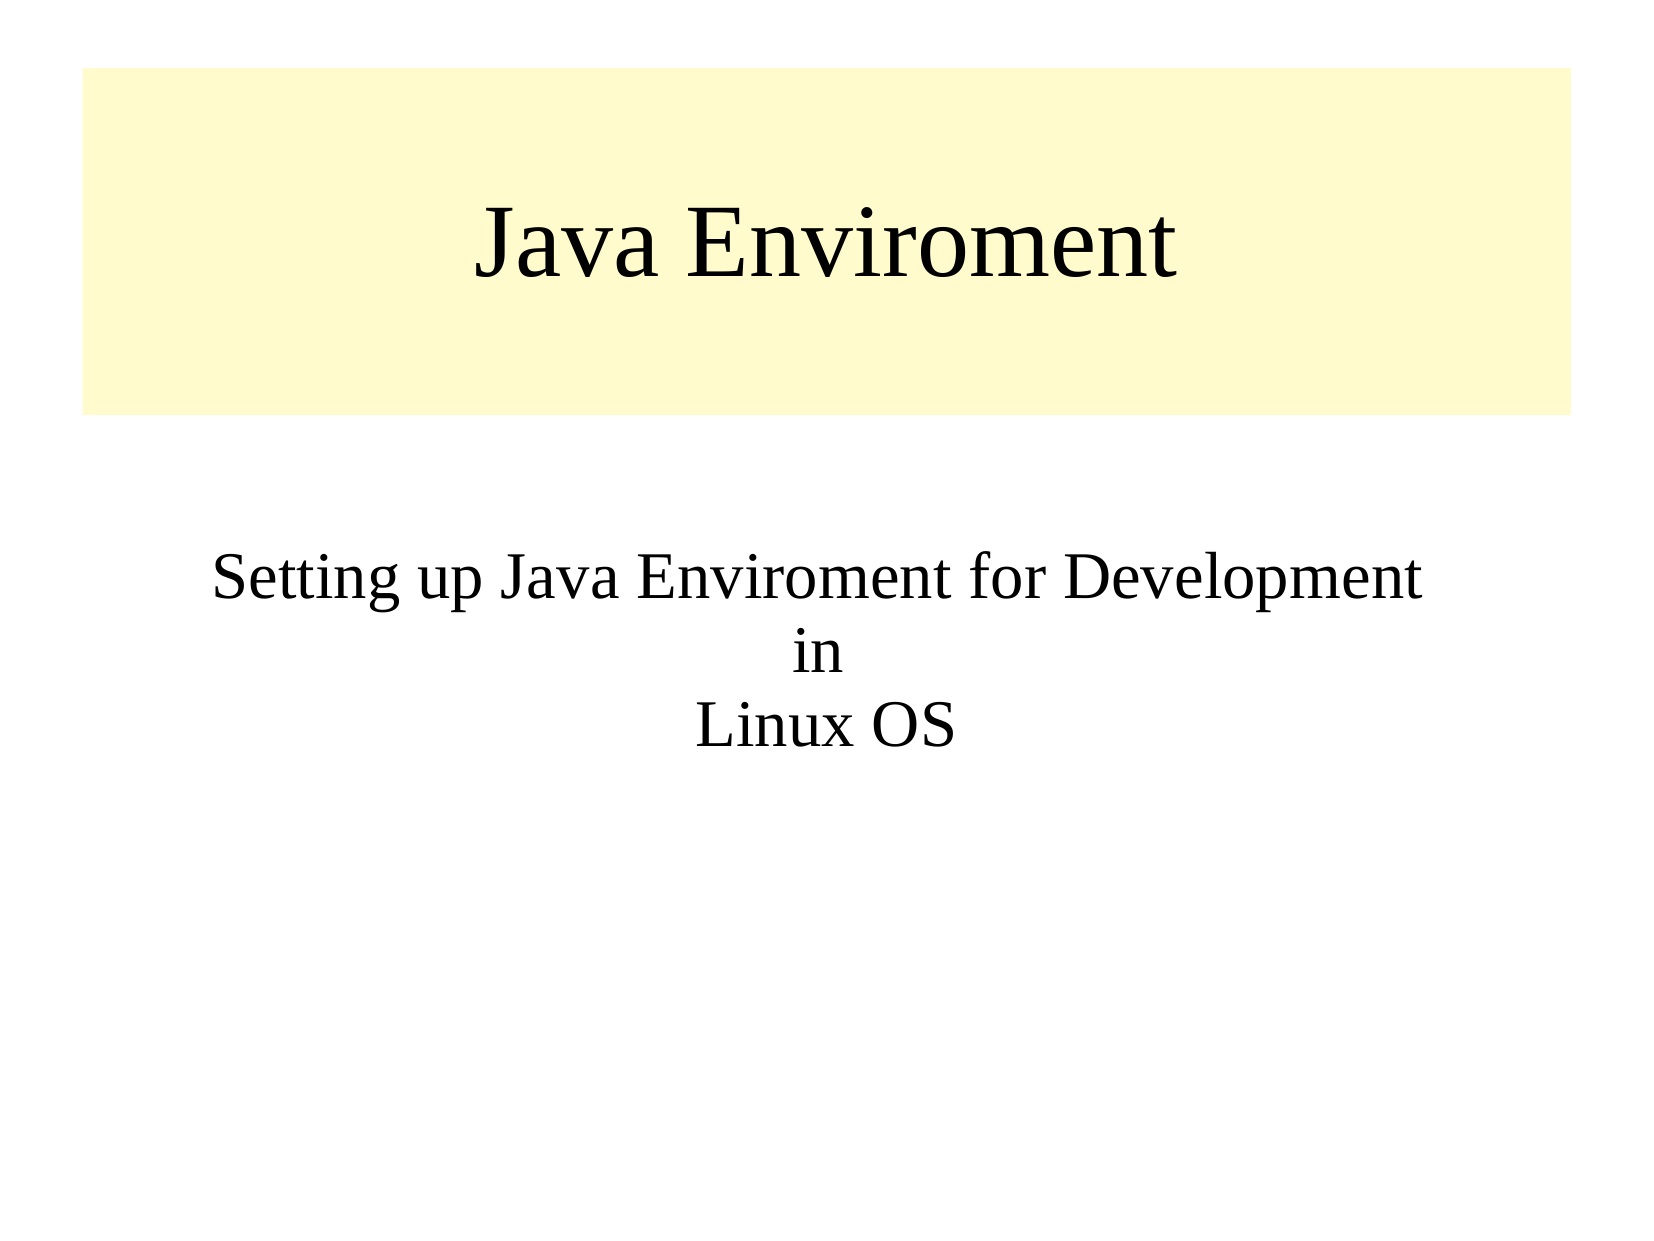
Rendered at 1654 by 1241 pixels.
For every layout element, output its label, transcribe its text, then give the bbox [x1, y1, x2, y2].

subtitle Setting up Java Enviroment for Development in Linux OS [82, 290, 1571, 1010]
title Java Enviroment [82, 68, 1571, 290]
